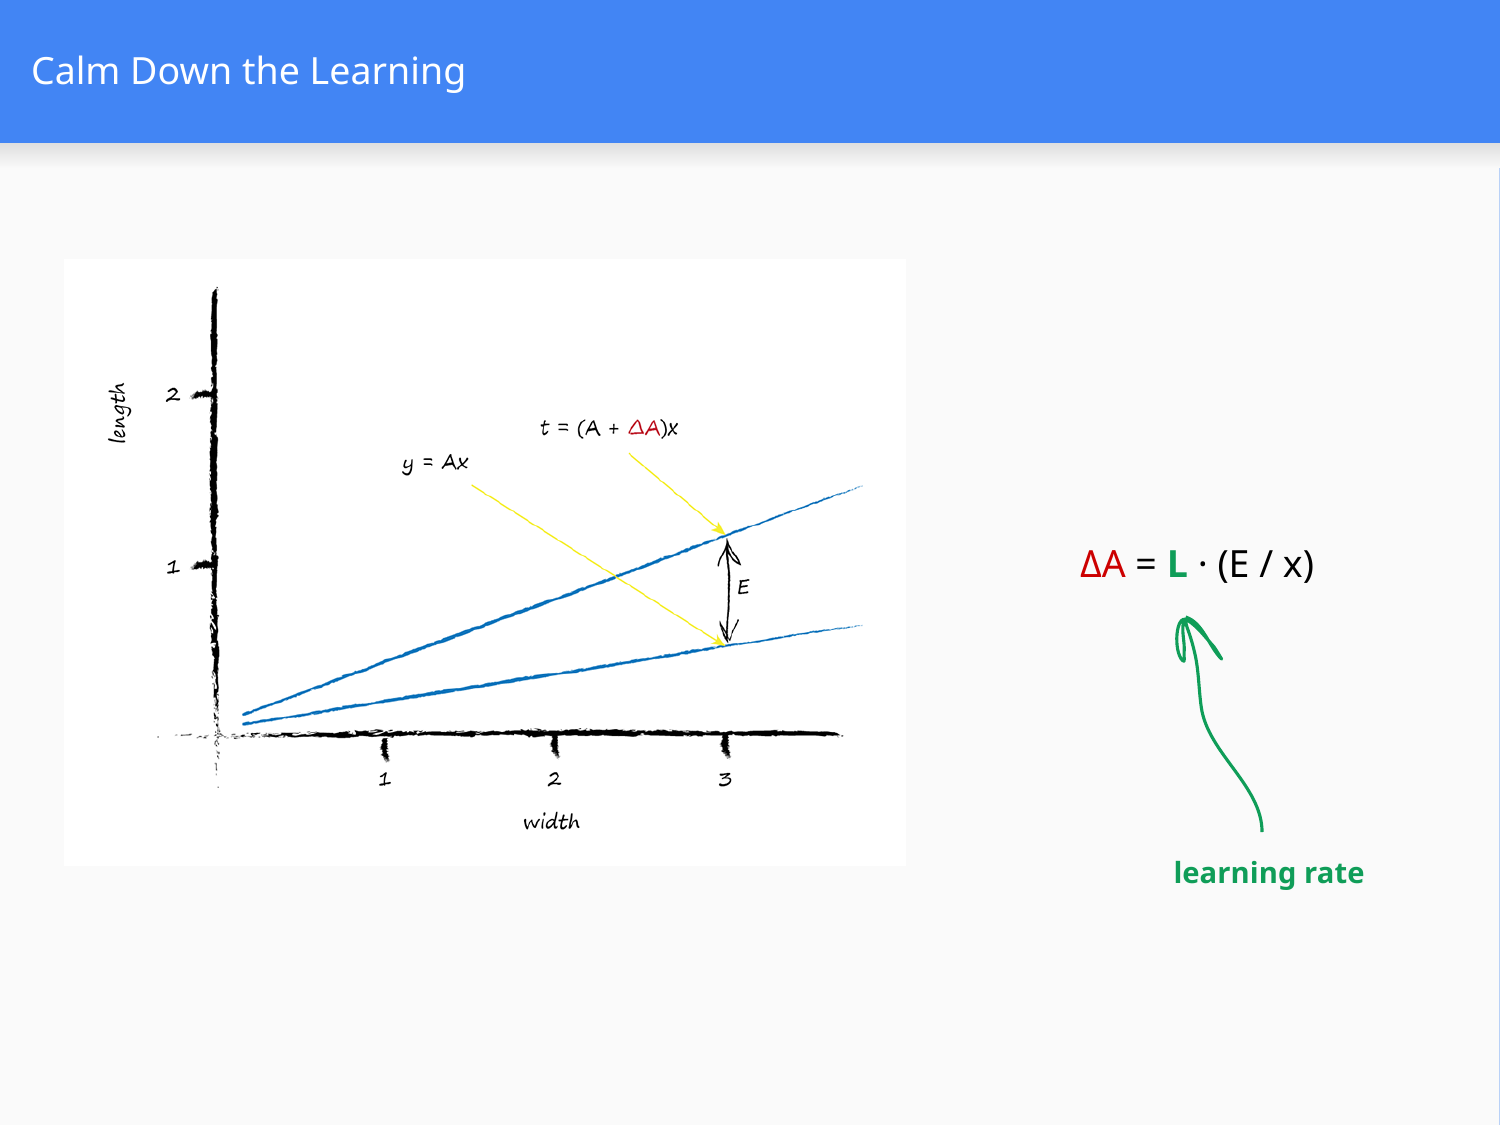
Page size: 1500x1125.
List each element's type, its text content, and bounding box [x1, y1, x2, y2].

picture [64, 259, 906, 866]
title Calm Down the Learning [16, 3, 1464, 136]
text_box ΔA = L · (E / x) [930, 315, 1464, 810]
text_box learning rate [1096, 814, 1442, 929]
